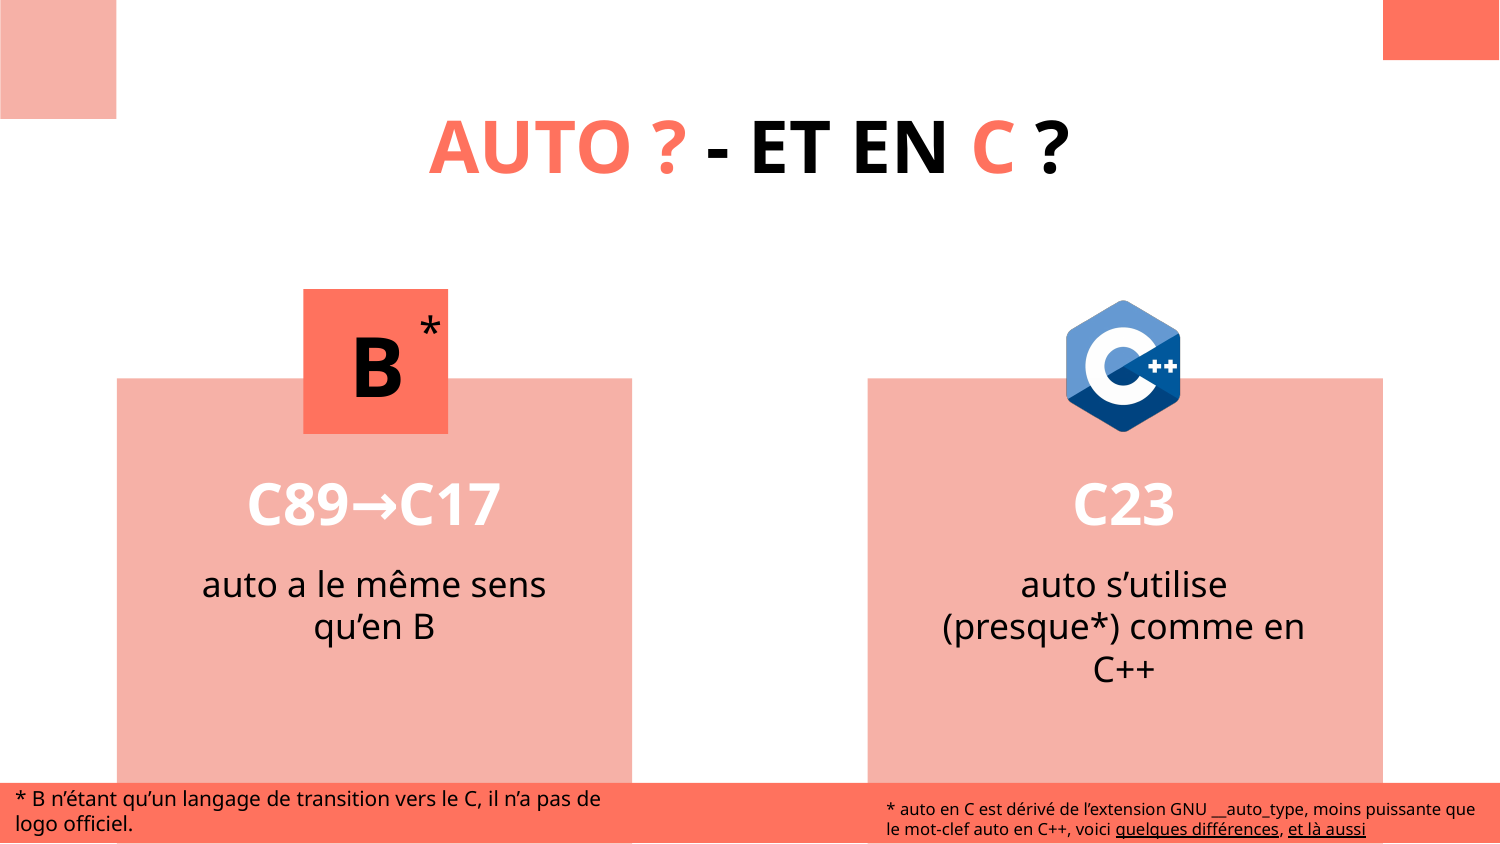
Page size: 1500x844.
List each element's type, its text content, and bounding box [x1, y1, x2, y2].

subtitle auto s’utilise (presque*) comme en C++ [927, 546, 1322, 710]
text_box B [334, 299, 417, 406]
subtitle auto a le même sens qu’en B [177, 546, 572, 710]
title C89→C17 [177, 465, 572, 540]
text_box * auto en C est dérivé de l’extension GNU __auto_type, moins puissante que le mot-clef auto en C++, voici quelques différences, et là aussi [871, 783, 1500, 831]
picture [1051, 289, 1197, 434]
title AUTO ? - ET EN C ? [97, 107, 1402, 181]
title C23 [927, 465, 1322, 540]
text_box * [404, 291, 445, 353]
text_box [303, 289, 449, 434]
text_box * B n’étant qu’un langage de transition vers le C, il n’a pas de logo officiel. [0, 770, 629, 844]
